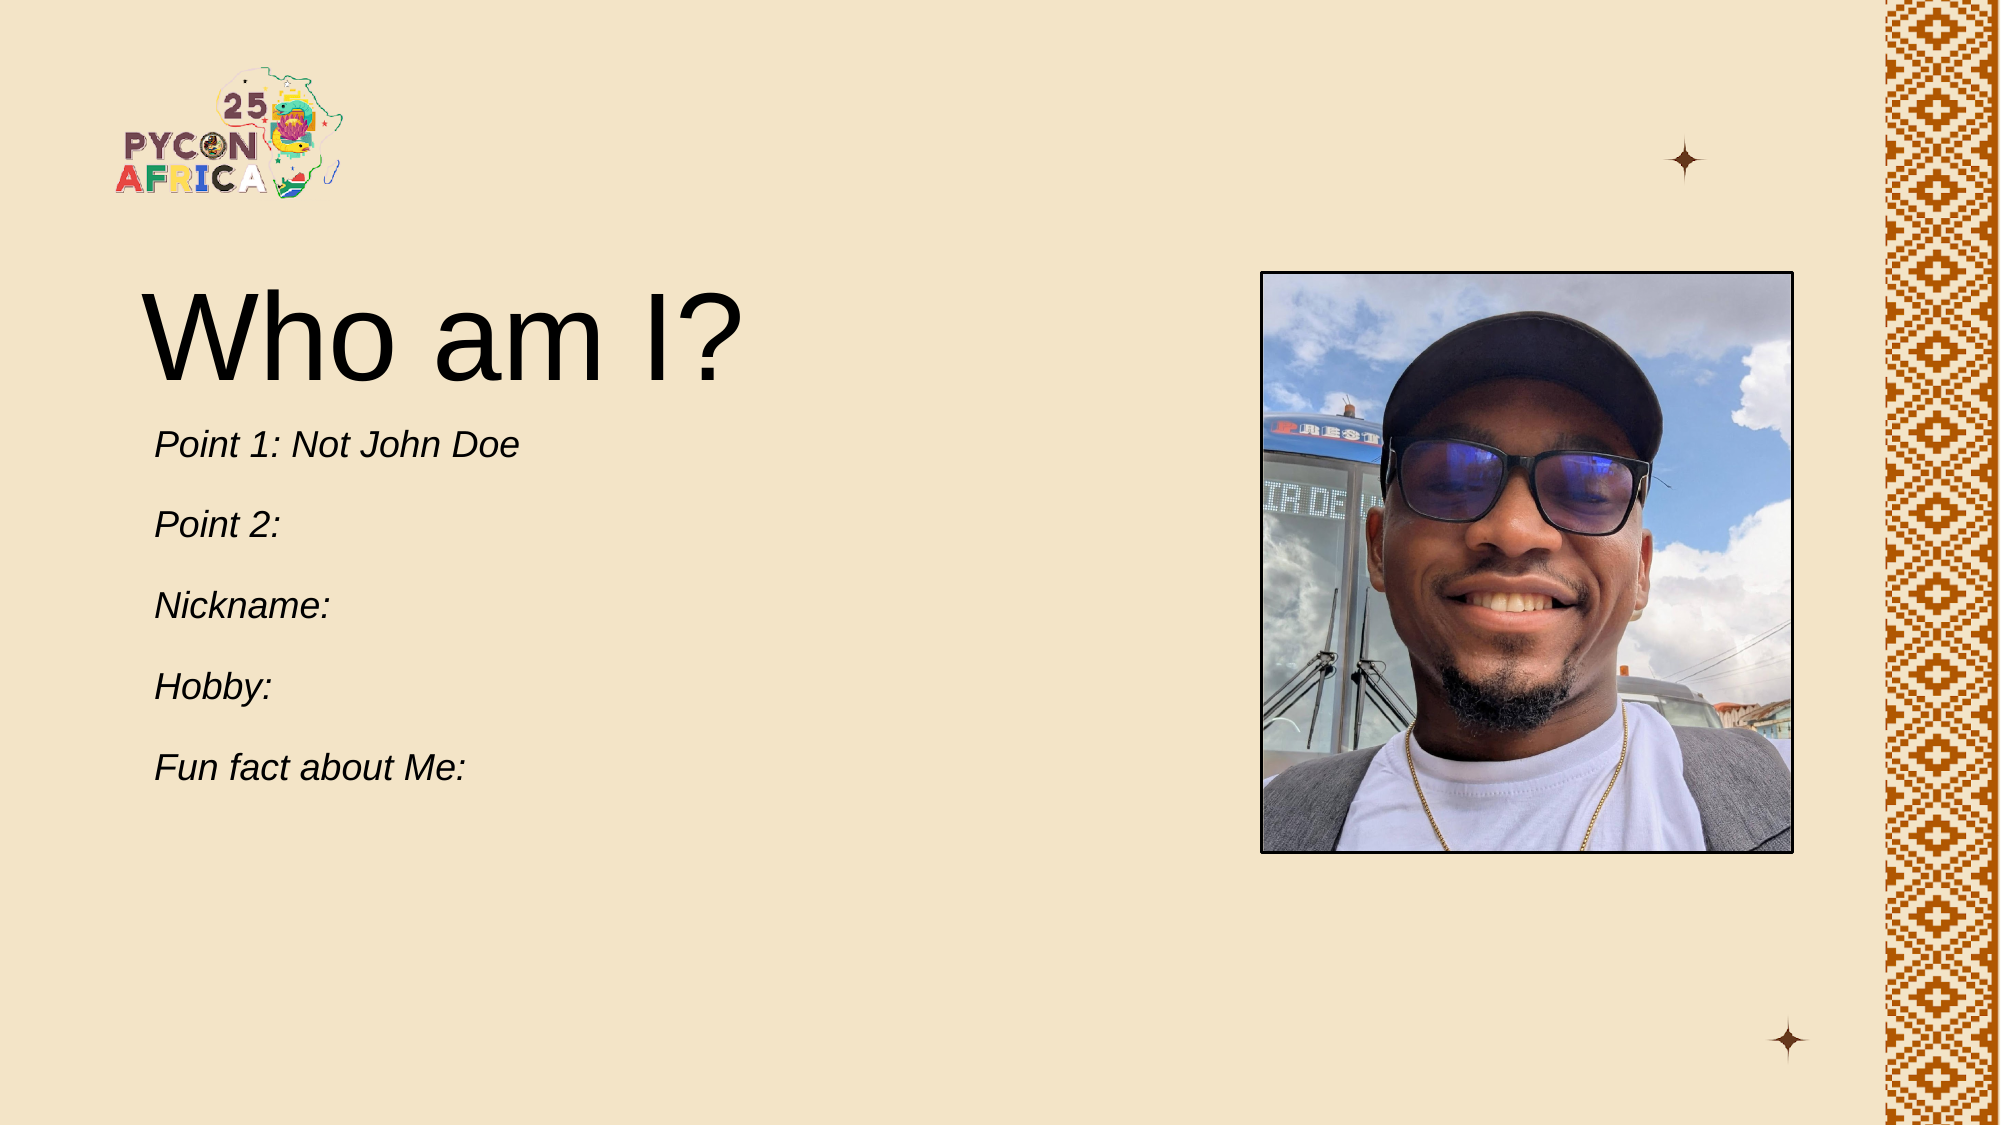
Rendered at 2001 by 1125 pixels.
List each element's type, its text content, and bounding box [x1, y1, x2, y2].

picture [0, 0, 2001, 1125]
text_box Who am I? [141, 272, 1168, 408]
text_box Point 1: Not John Doe Point 2: Nickname: Hobby: Fun fact about Me: [154, 424, 982, 789]
